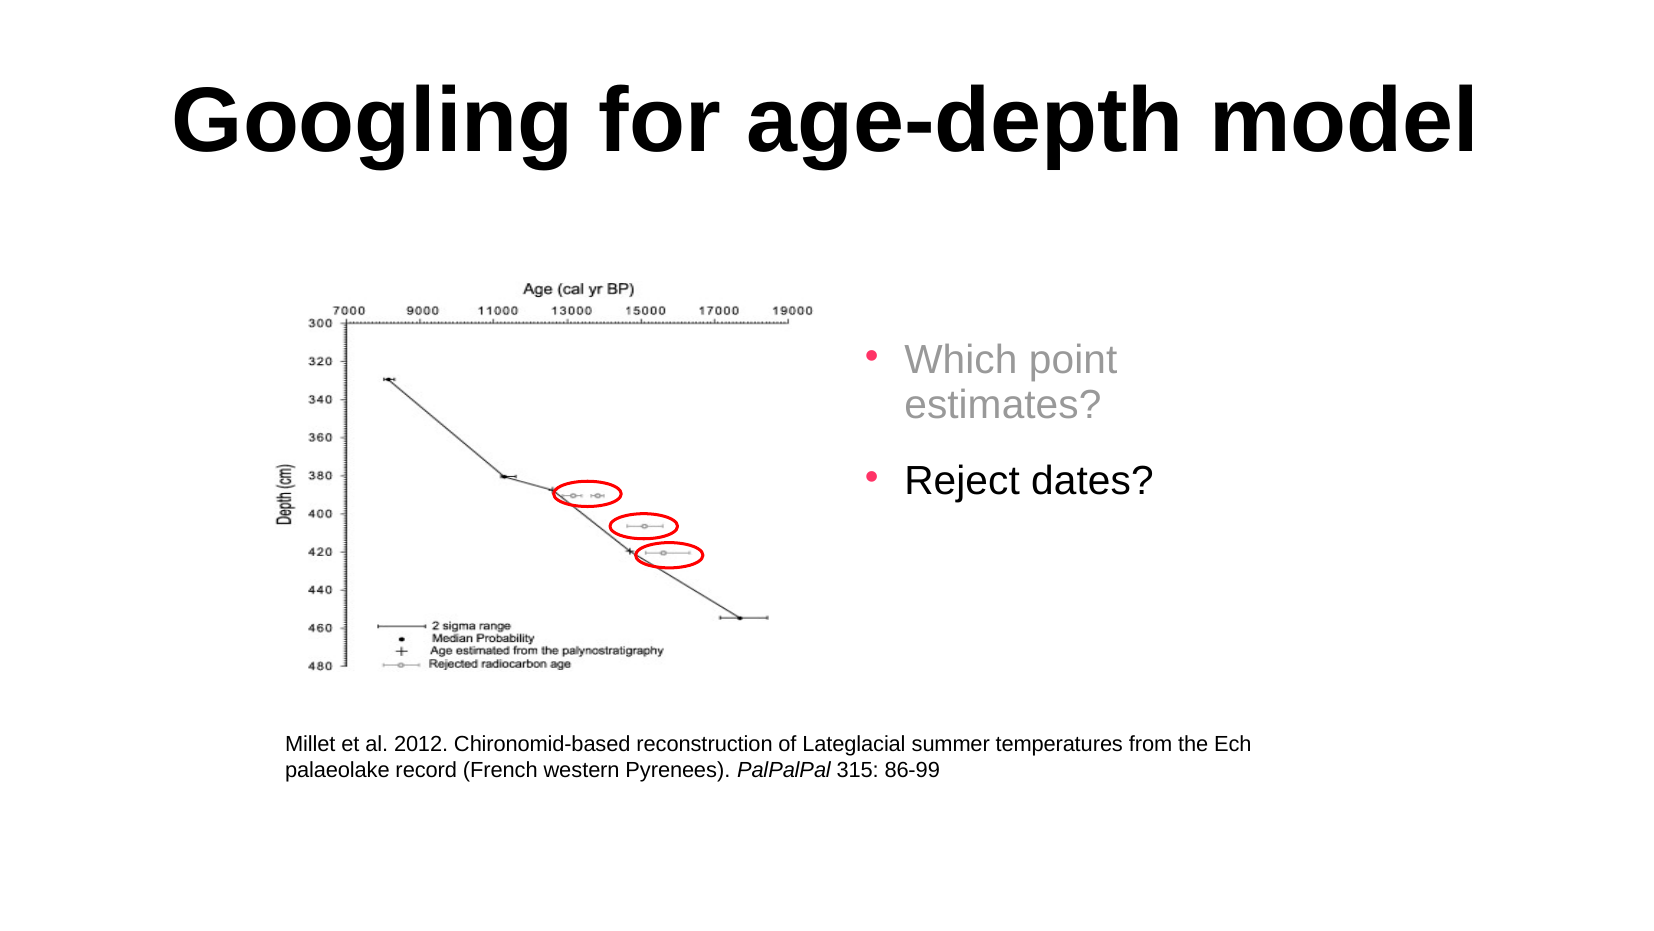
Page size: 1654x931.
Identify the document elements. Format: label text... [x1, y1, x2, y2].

text_box Which point estimates? Reject dates? [839, 334, 1337, 712]
text_box Millet et al. 2012. Chironomid-based reconstruction of Lateglacial summer temperatures from the Ech palaeolake record (French western Pyrenees). PalPalPal 315: 86-99 [274, 722, 1370, 768]
text_box Googling for age-depth model [82, 37, 1571, 192]
picture [274, 281, 815, 672]
